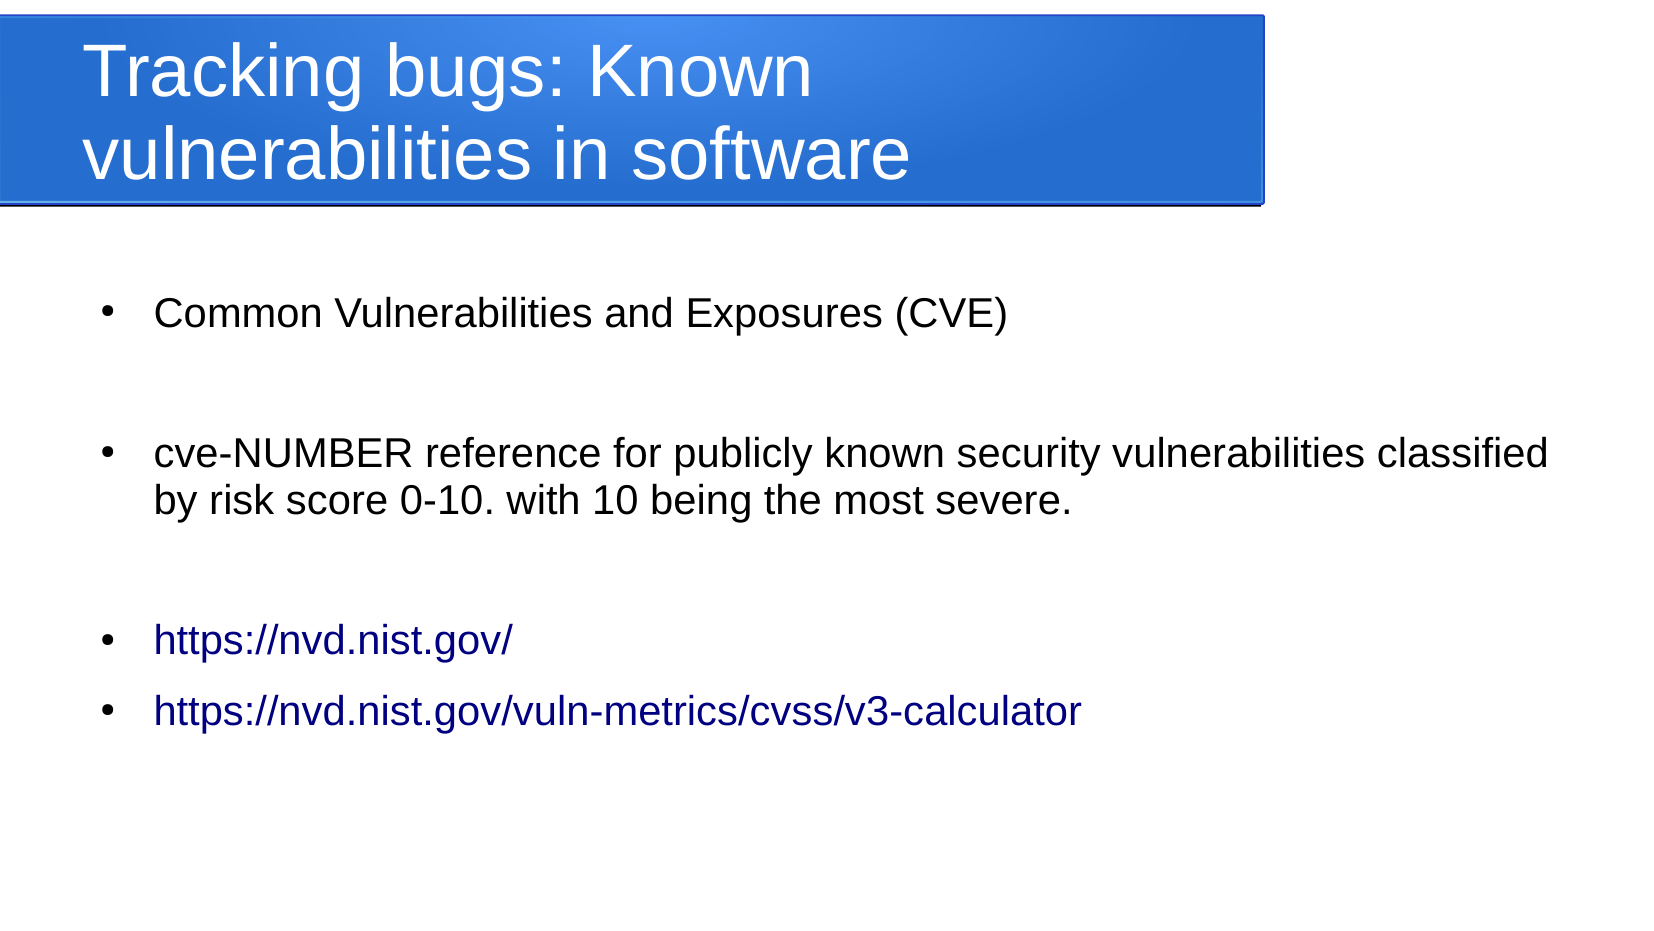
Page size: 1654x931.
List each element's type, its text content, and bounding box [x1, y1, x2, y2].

list Common Vulnerabilities and Exposures (CVE) cve-NUMBER reference for publicly known security vulnerabilities classified by risk score 0-10. with 10 being the most severe. https://nvd.nist.gov/ https://nvd.nist.gov/vuln-metrics/cvss/v3-calculator [82, 224, 1571, 764]
title Tracking bugs: Known vulnerabilities in software [82, 0, 1235, 224]
